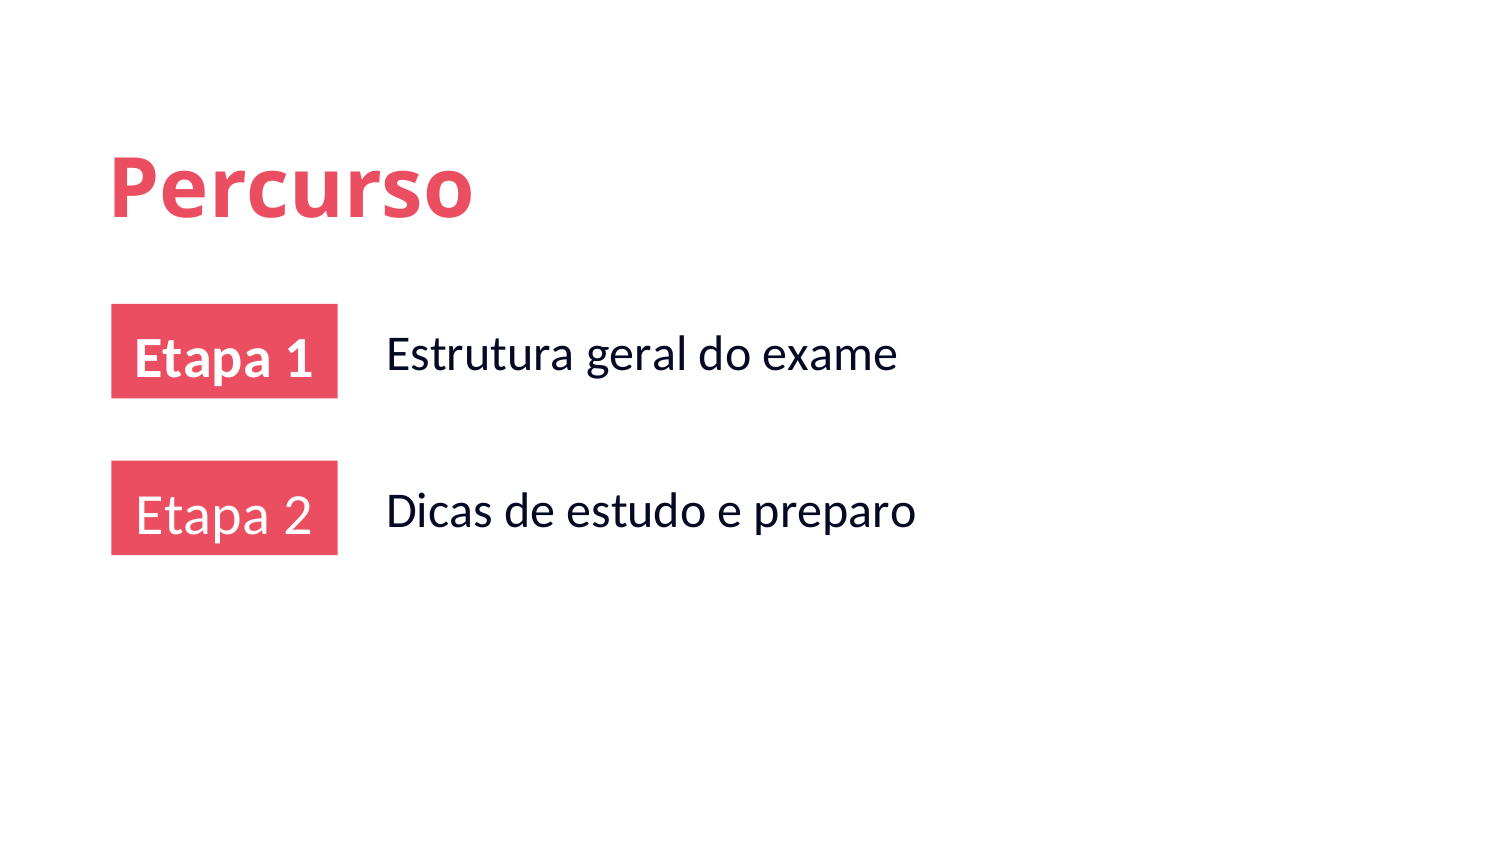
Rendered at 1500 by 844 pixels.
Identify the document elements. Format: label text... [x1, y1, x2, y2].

text_box Etapa 1 [111, 303, 338, 399]
text_box Etapa 2 [111, 460, 338, 556]
text_box Estrutura geral do exame [371, 313, 1384, 389]
text_box Percurso [92, 104, 1309, 243]
text_box Dicas de estudo e preparo [371, 470, 1384, 546]
